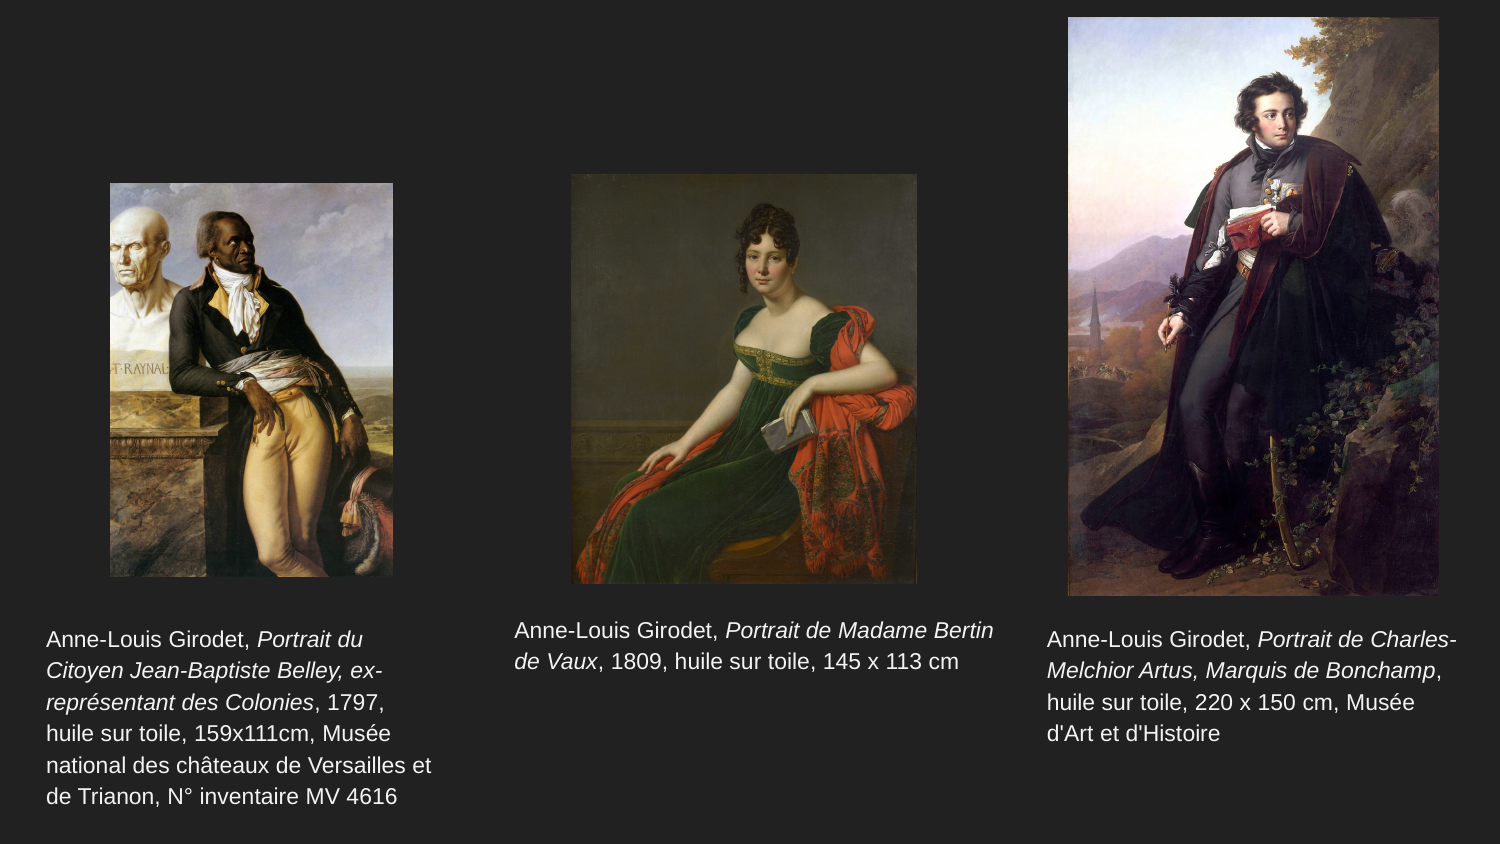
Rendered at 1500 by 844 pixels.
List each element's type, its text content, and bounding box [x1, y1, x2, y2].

picture [571, 174, 917, 584]
picture [1068, 17, 1439, 596]
text_box Anne-Louis Girodet, Portrait de Madame Bertin de Vaux, 1809, huile sur toile, 145 x 113 cm [499, 596, 1013, 654]
text_box Anne-Louis Girodet, Portrait de Charles-Melchior Artus, Marquis de Bonchamp, huile sur toile, 220 x 150 cm, Musée d'Art et d'Histoire [1031, 605, 1479, 744]
text_box Anne-Louis Girodet, Portrait du Citoyen Jean-Baptiste Belley, ex-représentant des Colonies, 1797, huile sur toile, 159x111cm, Musée national des châteaux de Versailles et de Trianon, N° inventaire MV 4616 [31, 605, 450, 844]
picture [110, 183, 393, 577]
